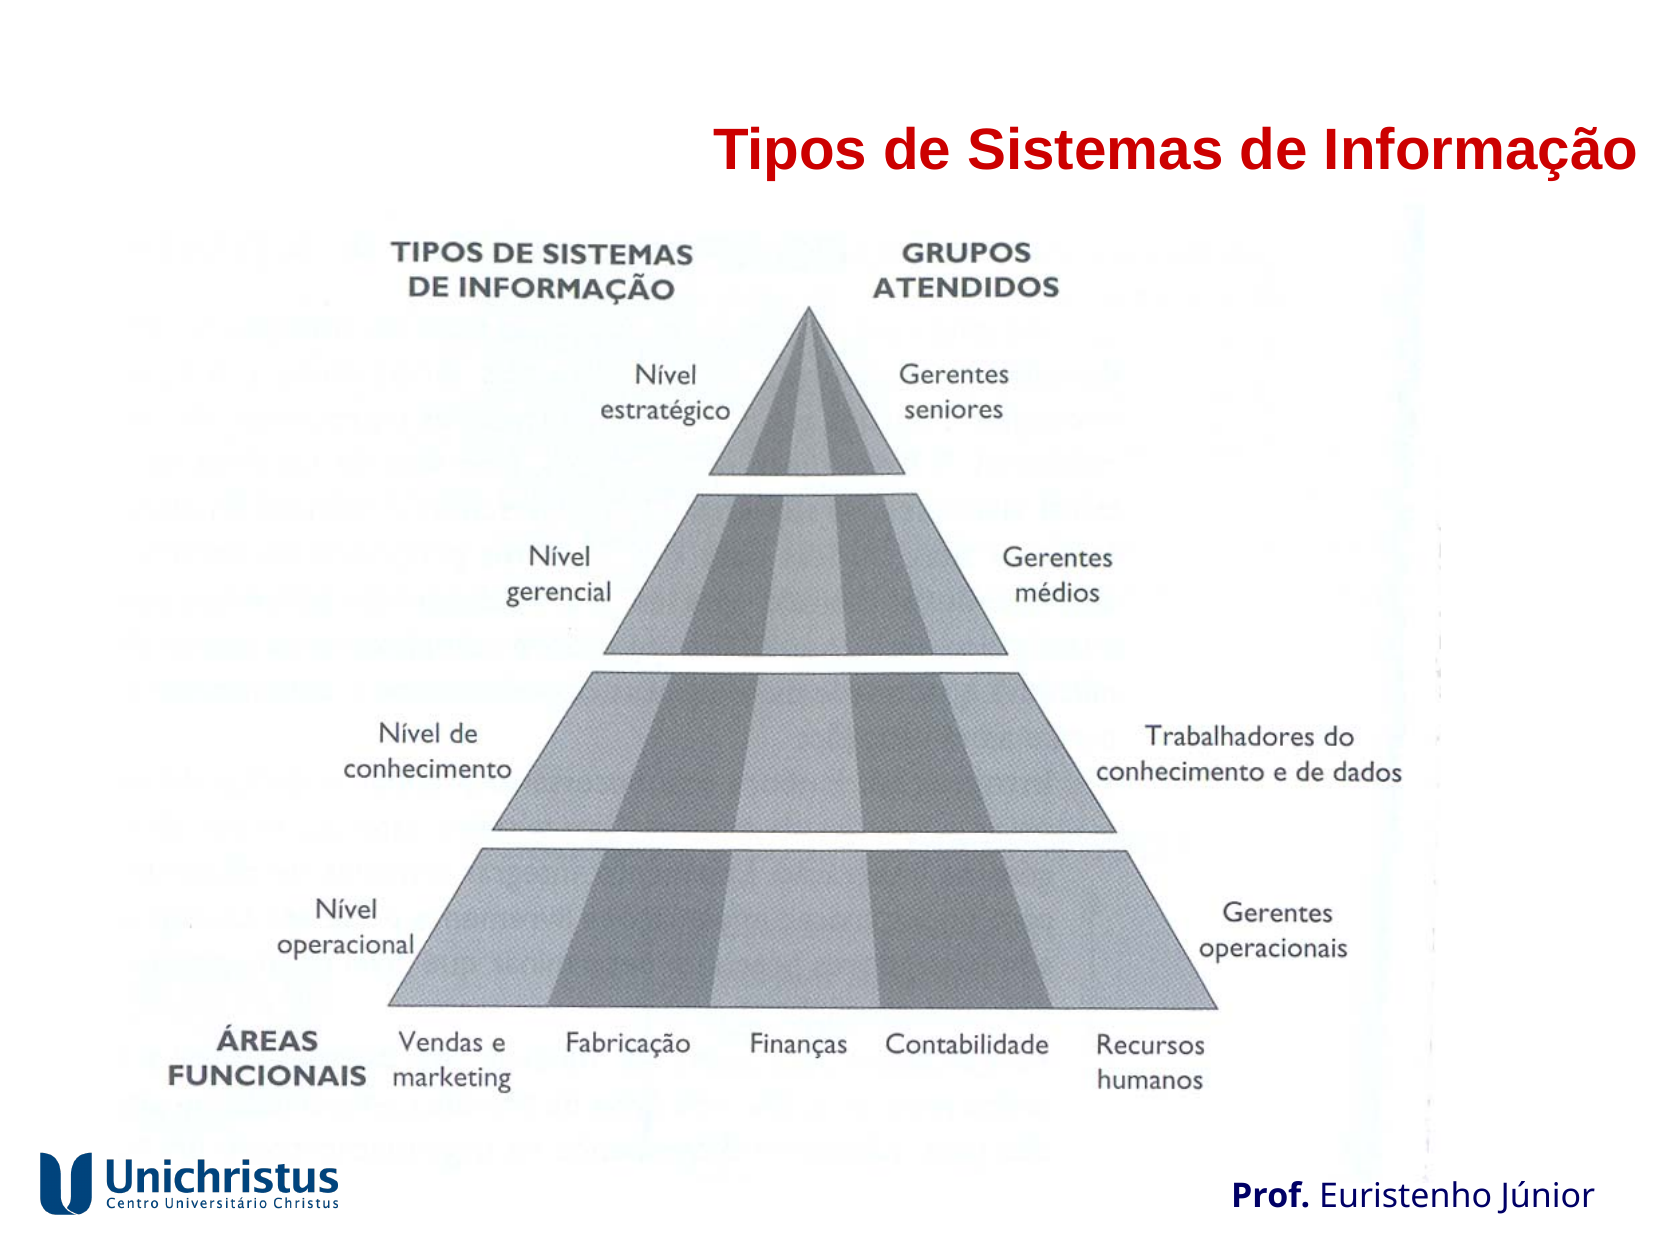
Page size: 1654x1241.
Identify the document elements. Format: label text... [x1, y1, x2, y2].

picture [35, 188, 1441, 1217]
text_box Tipos de Sistemas de Informação [698, 109, 1654, 189]
text_box Prof. Euristenho Júnior [1216, 1163, 1654, 1224]
